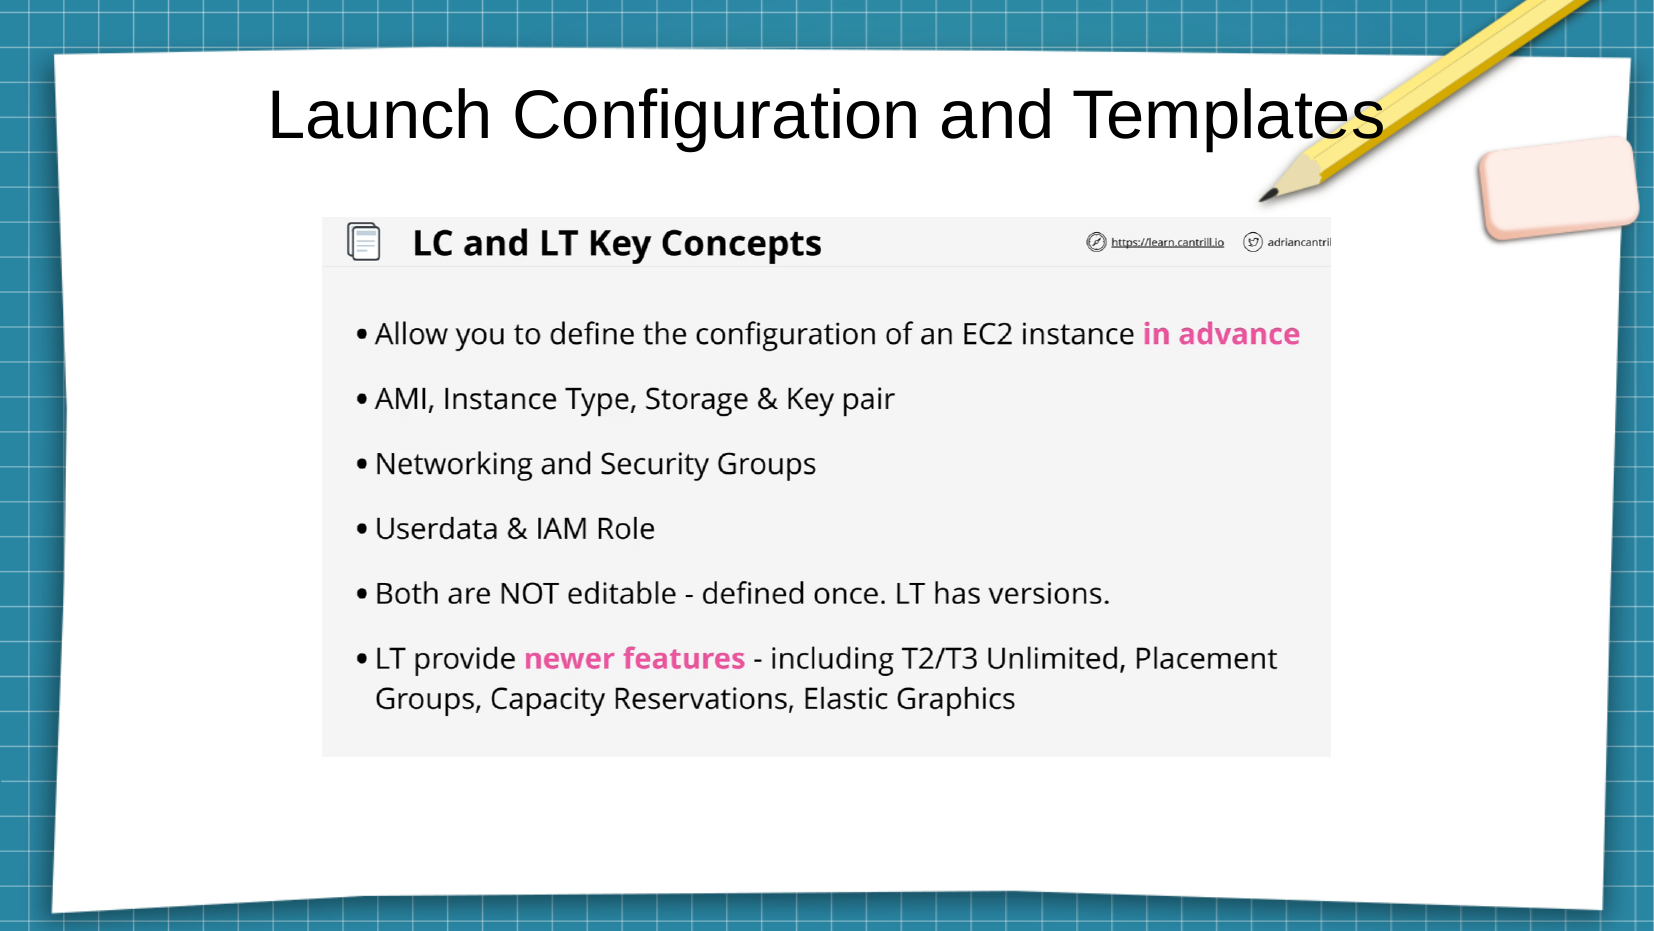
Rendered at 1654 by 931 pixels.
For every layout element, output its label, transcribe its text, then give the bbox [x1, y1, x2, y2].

title Launch Configuration and Templates [82, 37, 1571, 193]
picture [0, 0, 1654, 931]
